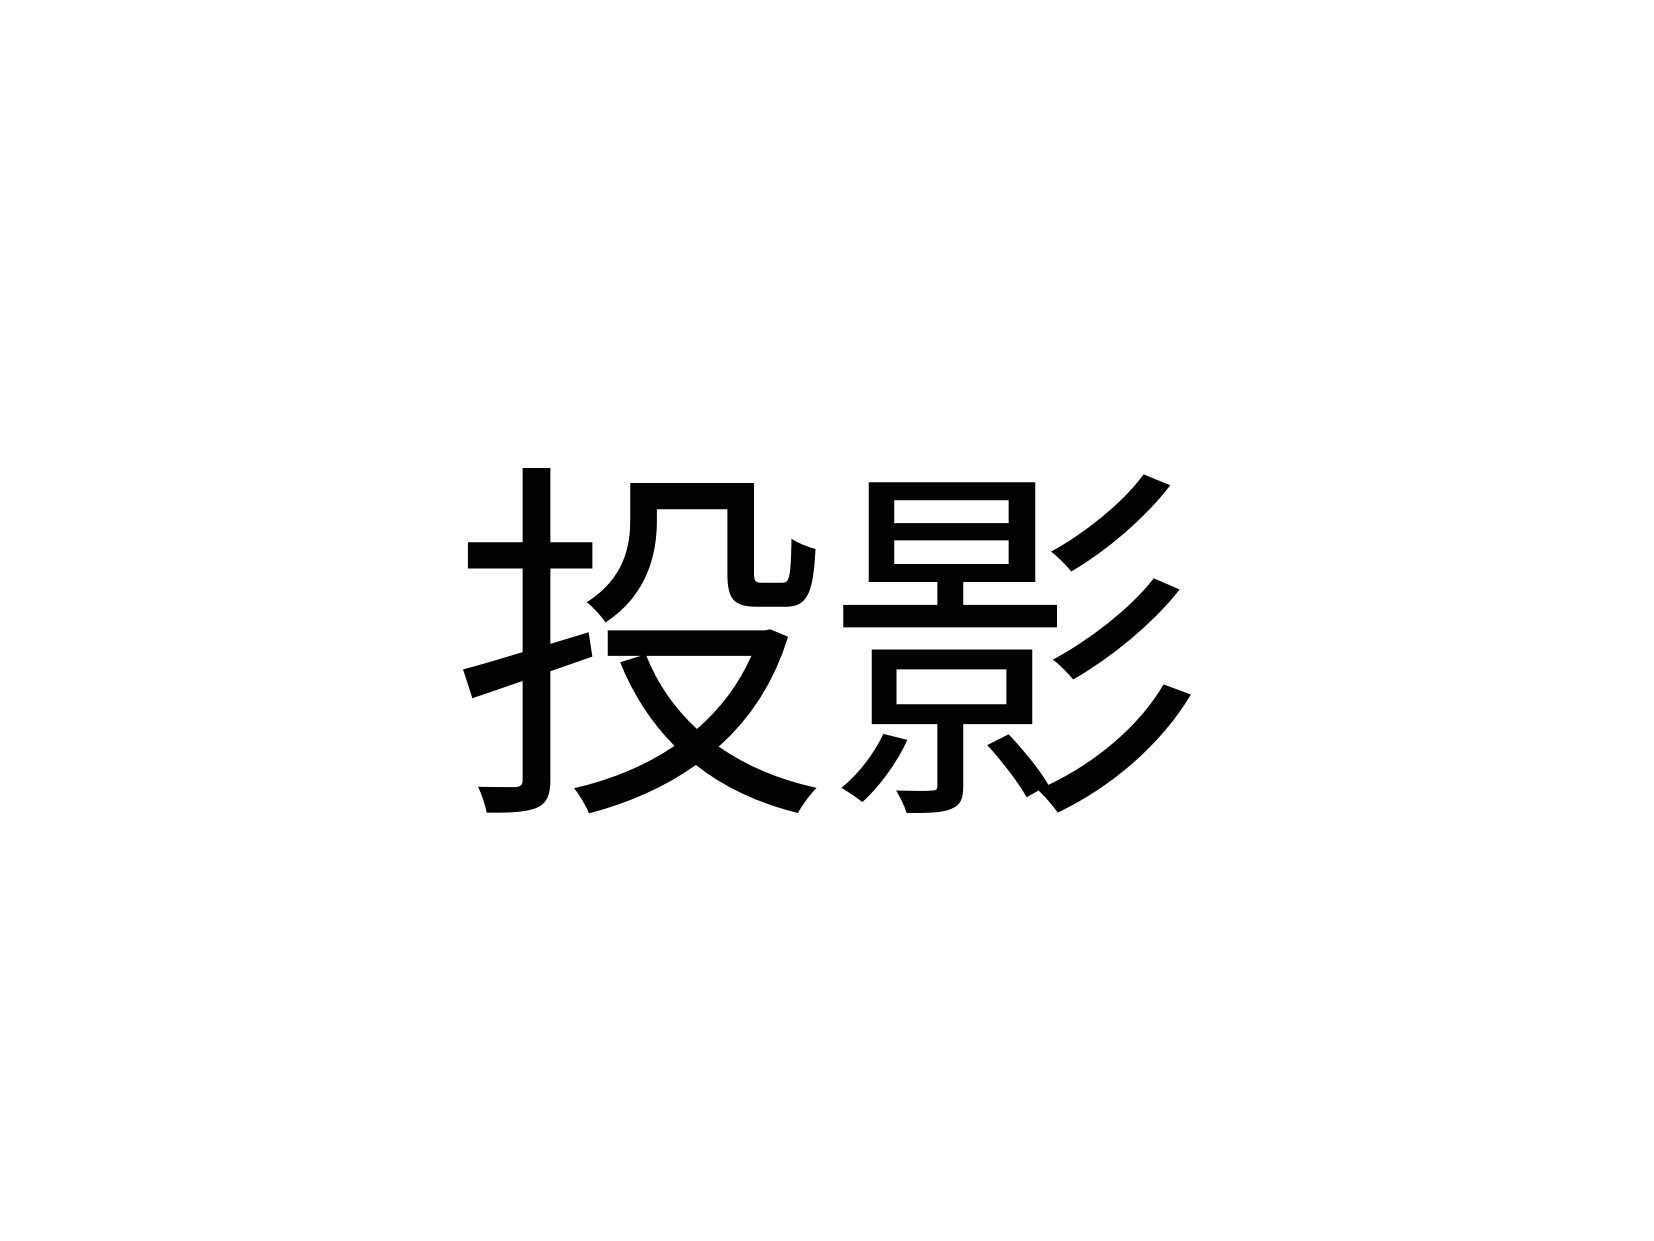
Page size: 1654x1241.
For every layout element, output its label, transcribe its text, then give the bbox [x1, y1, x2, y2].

title 投影 [82, 339, 1571, 902]
